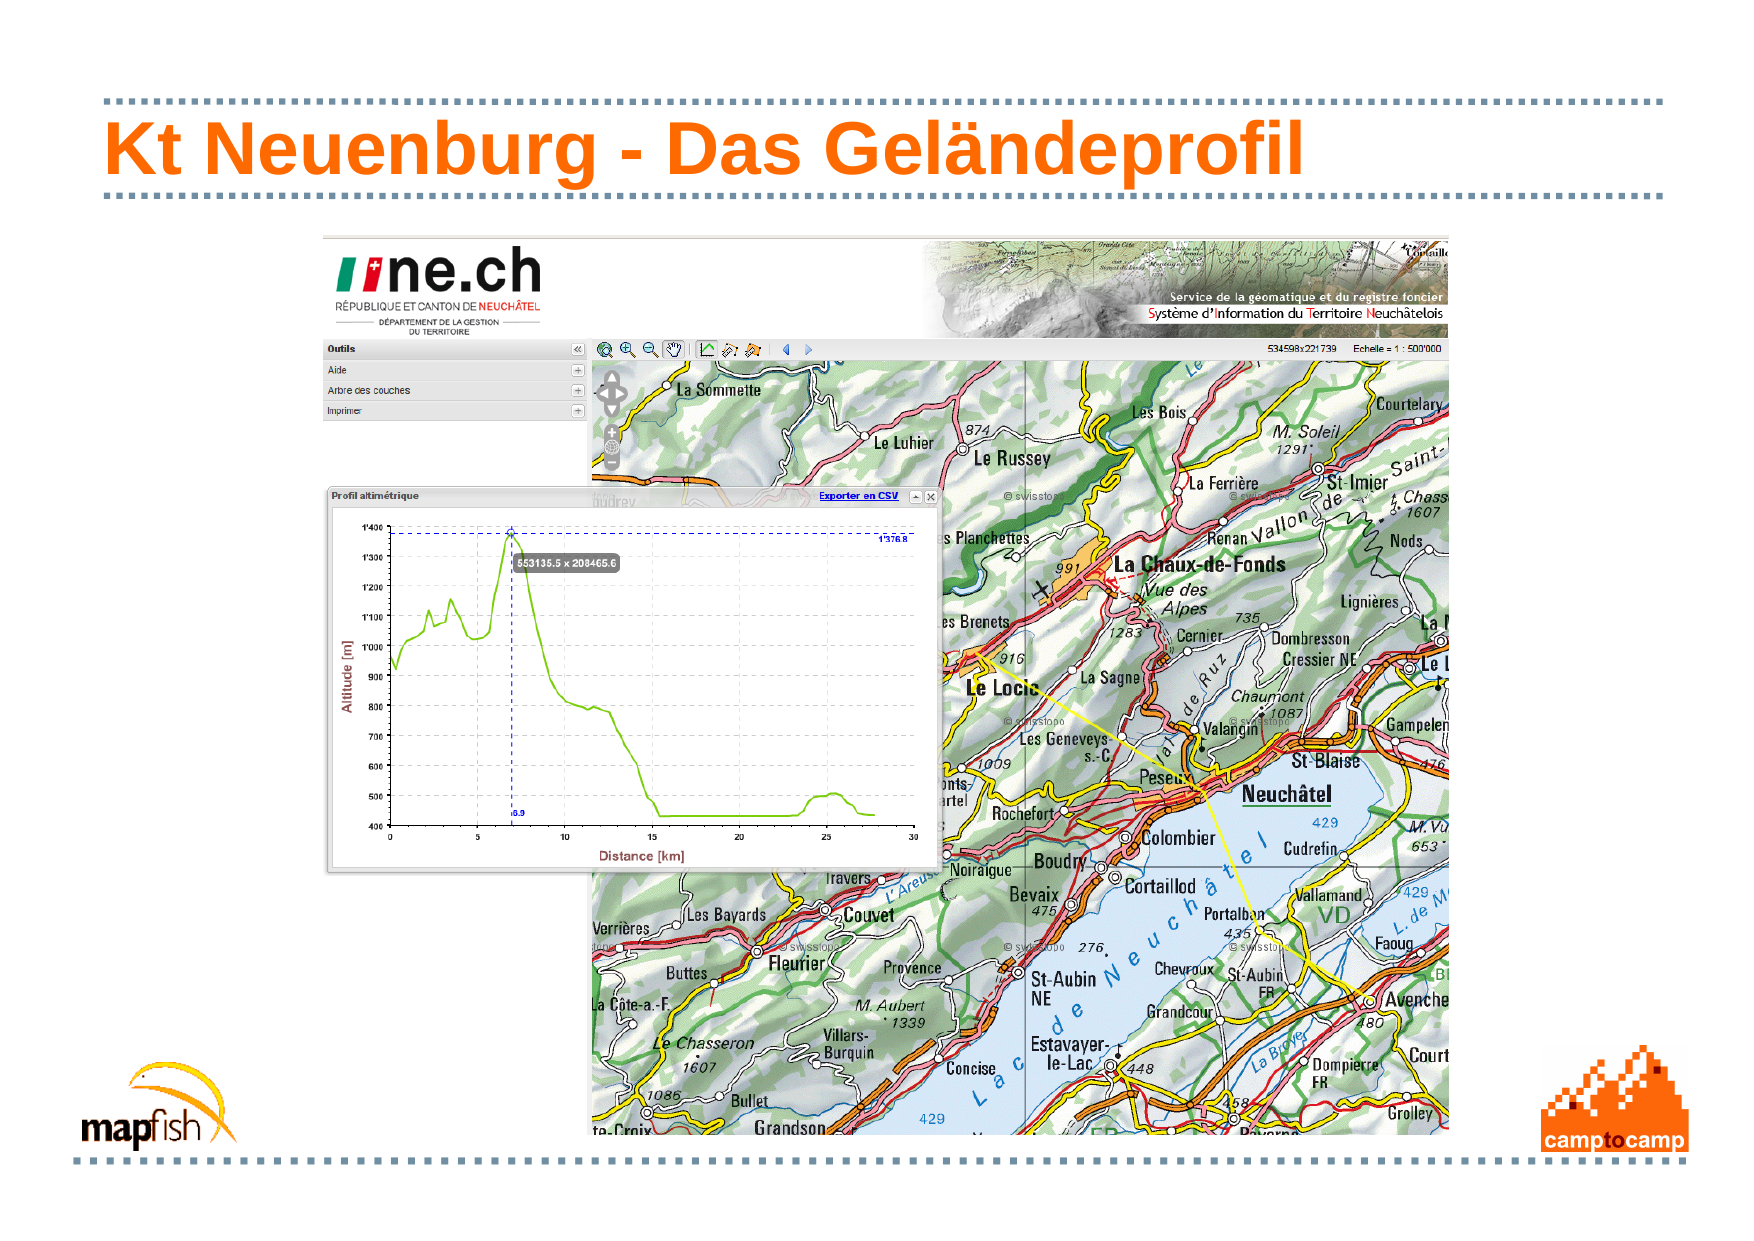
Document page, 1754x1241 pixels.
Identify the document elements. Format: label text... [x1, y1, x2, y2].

title Kt Neuenburg - Das Geländeprofil [103, 104, 1660, 193]
picture [323, 234, 1449, 1135]
picture [82, 1062, 237, 1151]
picture [1541, 1045, 1689, 1152]
